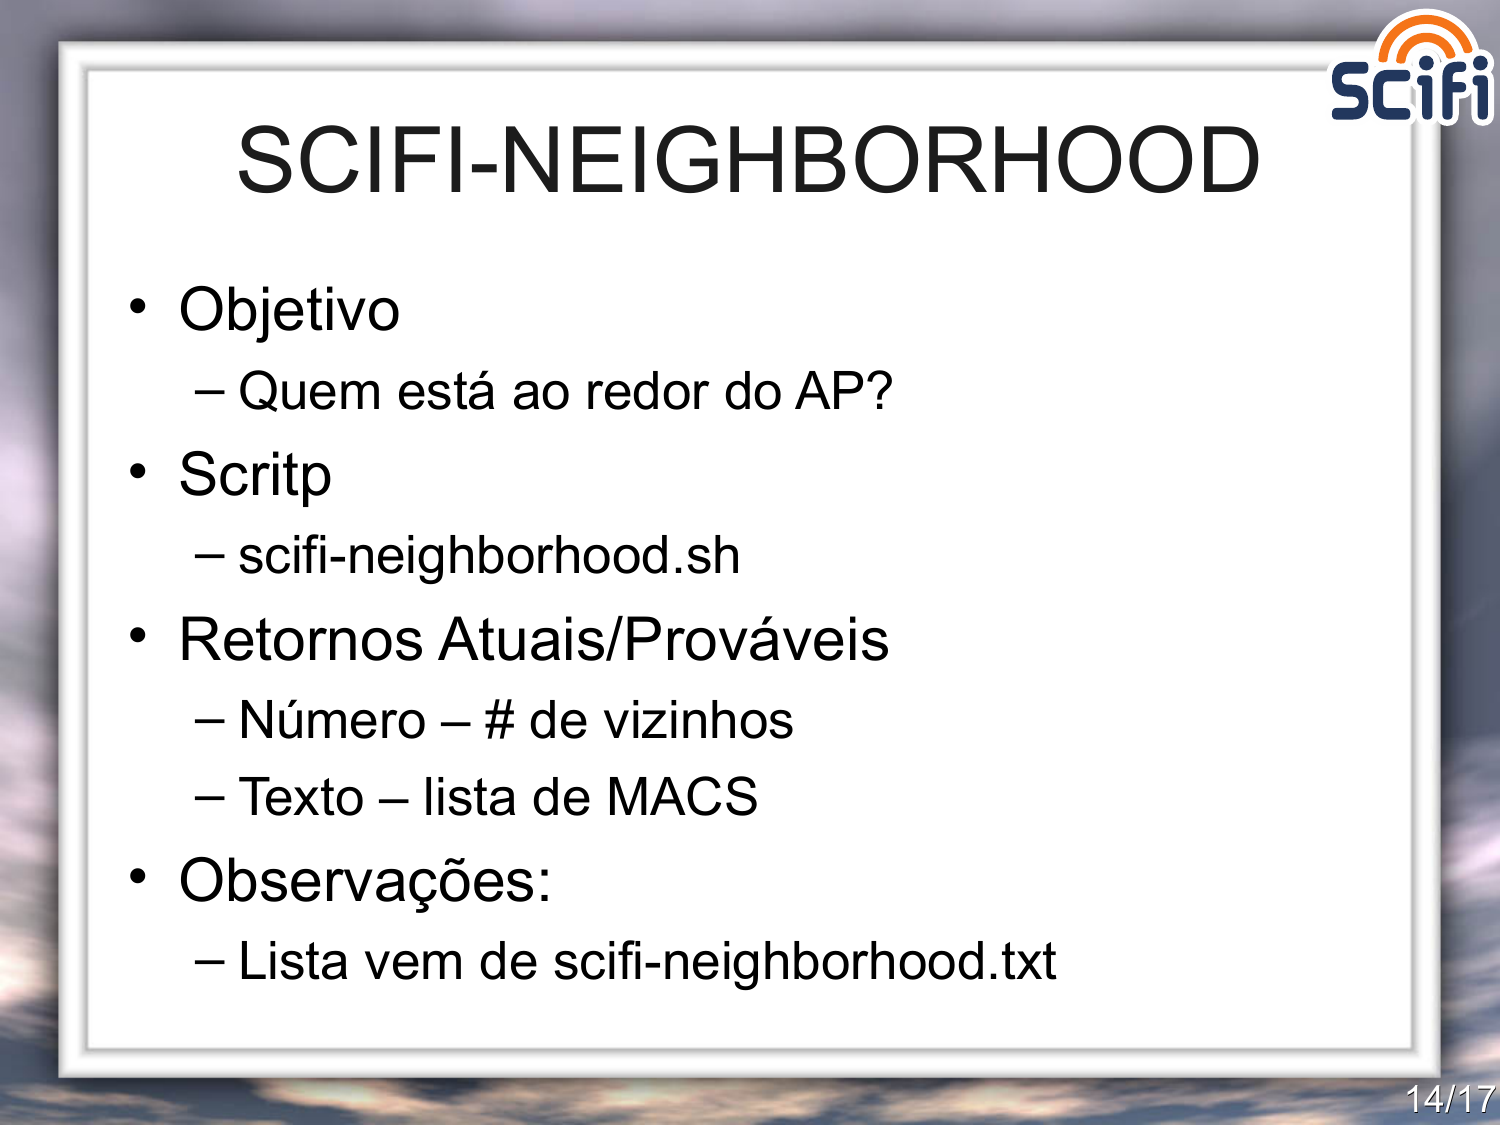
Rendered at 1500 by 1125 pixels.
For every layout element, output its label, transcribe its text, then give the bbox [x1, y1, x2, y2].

title SCIFI-NEIGHBORHOOD [75, 62, 1426, 250]
list Objetivo Quem está ao redor do AP? Scritp scifi-neighborhood.sh Retornos Atuais/Prováveis Número – # de vizinhos Texto – lista de MACS Observações: Lista vem de scifi-neighborhood.txt [112, 262, 1401, 1005]
picture [0, 0, 1500, 1125]
